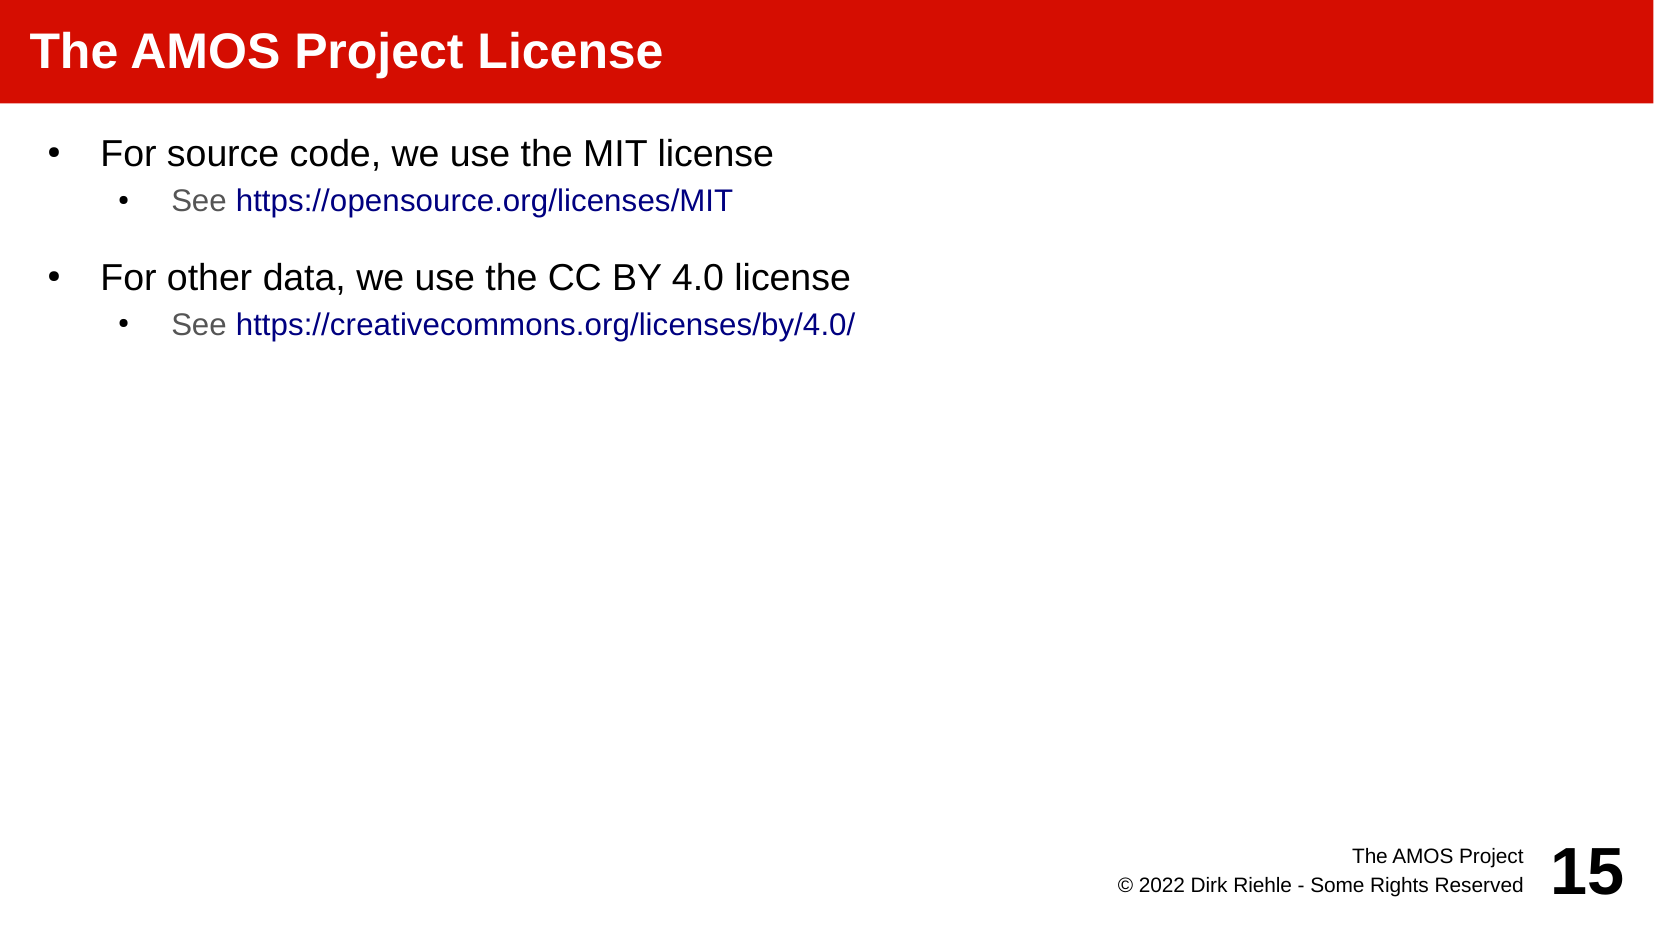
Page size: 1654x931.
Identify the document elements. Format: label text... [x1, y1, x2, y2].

list For source code, we use the MIT license See https://opensource.org/licenses/MIT For other data, we use the CC BY 4.0 license See https://creativecommons.org/licenses/by/4.0/ [29, 132, 1625, 813]
title The AMOS Project License [0, 0, 1654, 104]
